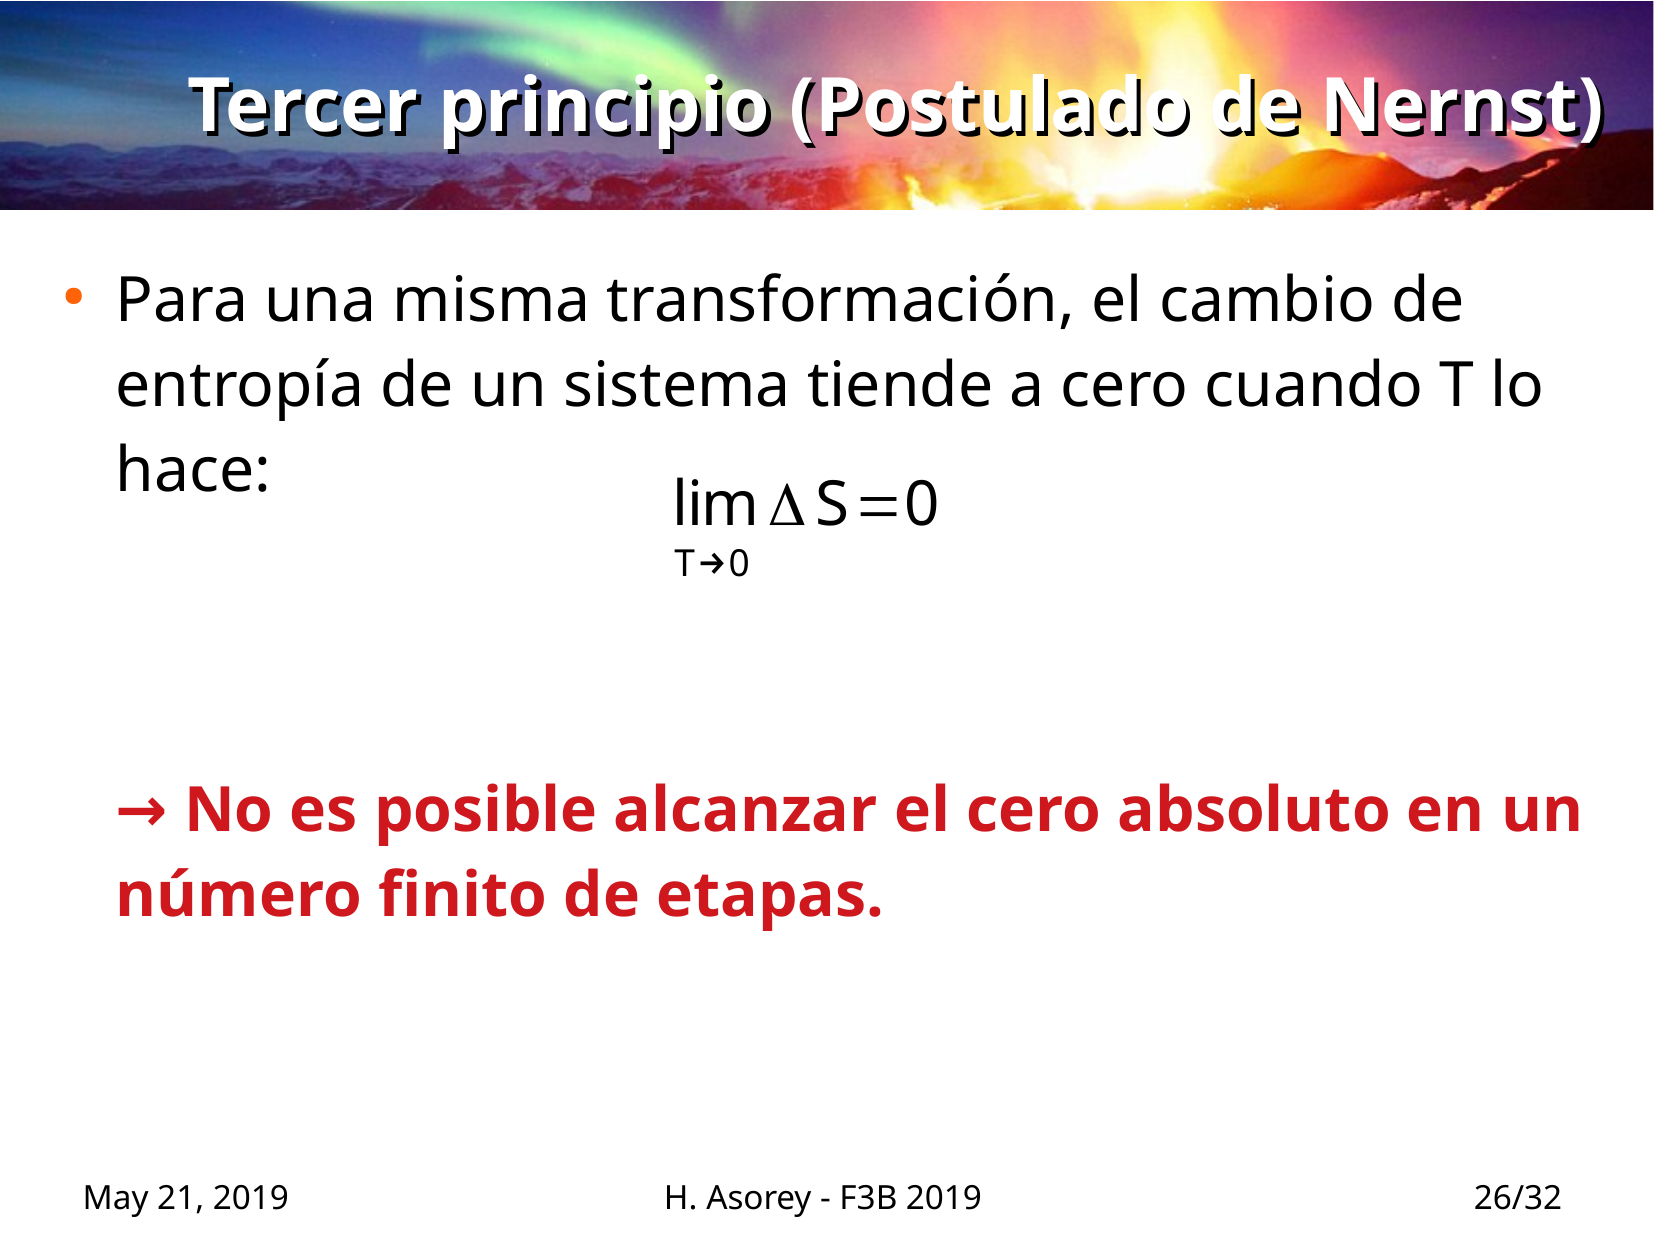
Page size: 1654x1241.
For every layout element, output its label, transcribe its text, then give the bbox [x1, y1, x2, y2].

list Para una misma transformación, el cambio de entropía de un sistema tiende a cero cuando T lo hace: → No es posible alcanzar el cero absoluto en un número finito de etapas. [45, 255, 1606, 1156]
title Tercer principio (Postulado de Nernst) [45, 15, 1606, 191]
chart [666, 465, 955, 587]
picture [0, 1, 1654, 210]
